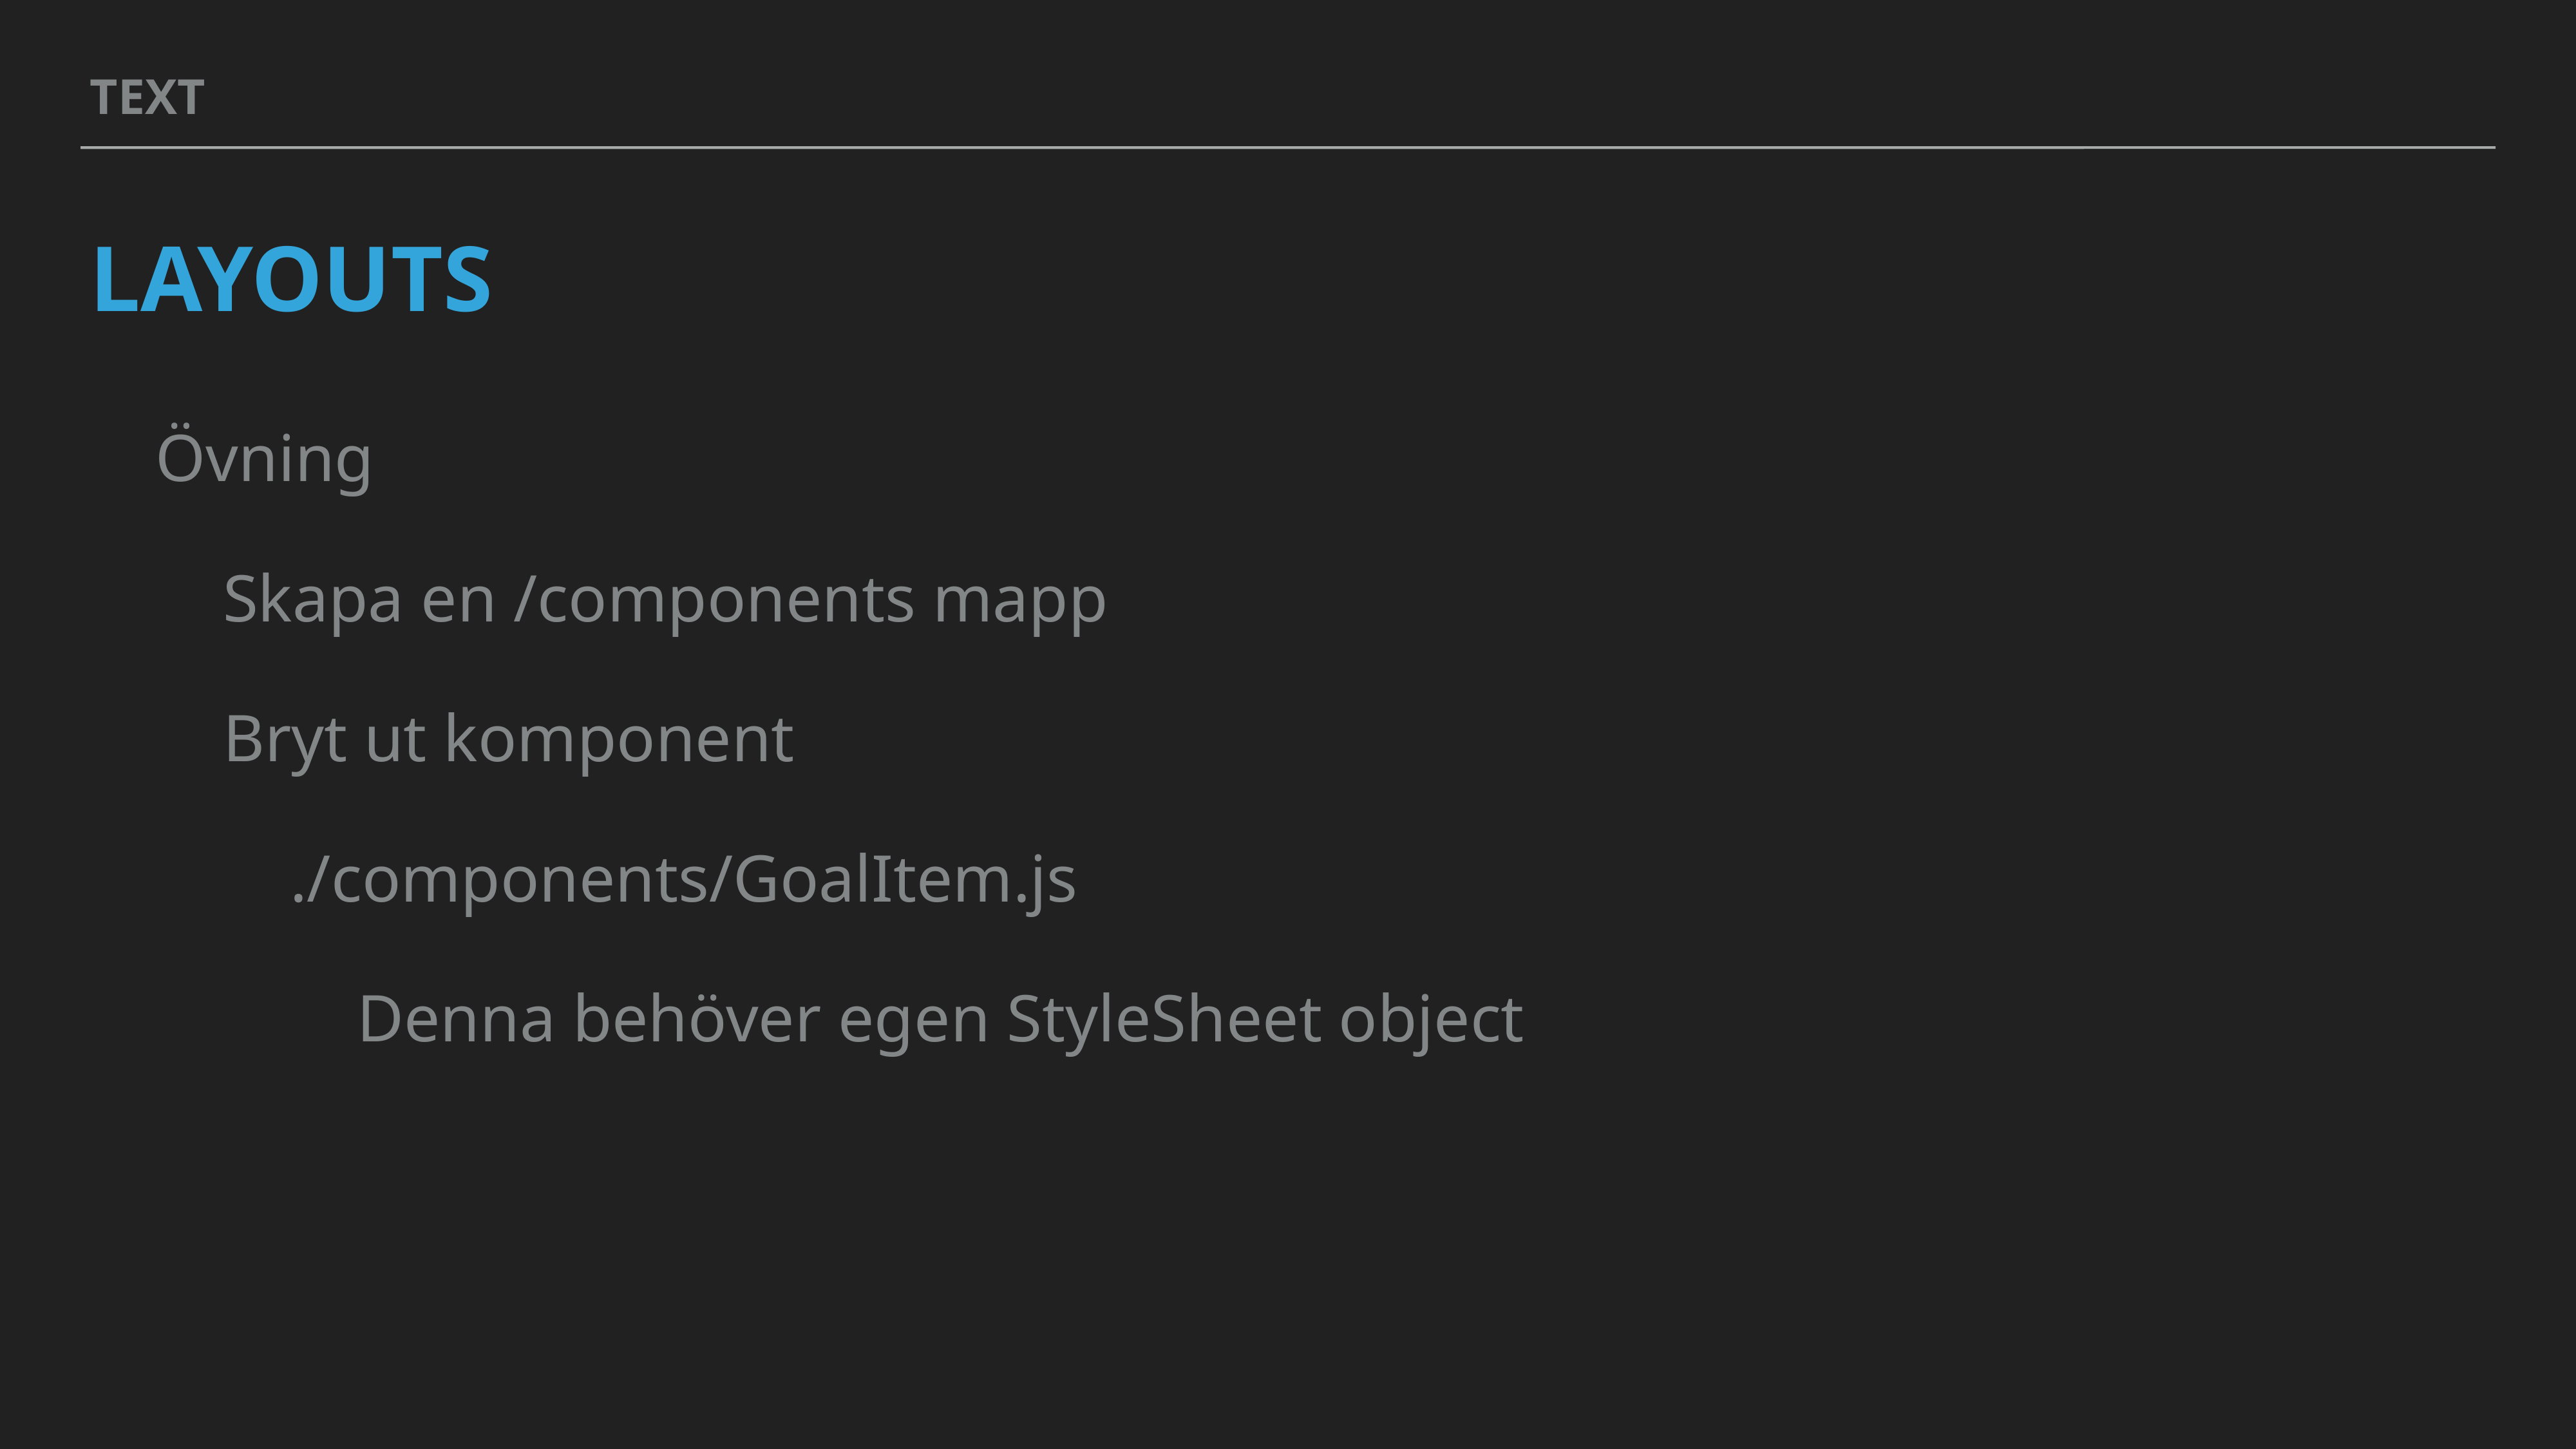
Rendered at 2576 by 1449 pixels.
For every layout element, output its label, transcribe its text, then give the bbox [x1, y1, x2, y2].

text_box Layouts [80, 228, 2496, 336]
text_box Övning Skapa en /components mapp Bryt ut komponent ./components/GoalItem.js Denna behöver egen StyleSheet object [80, 408, 2496, 1315]
